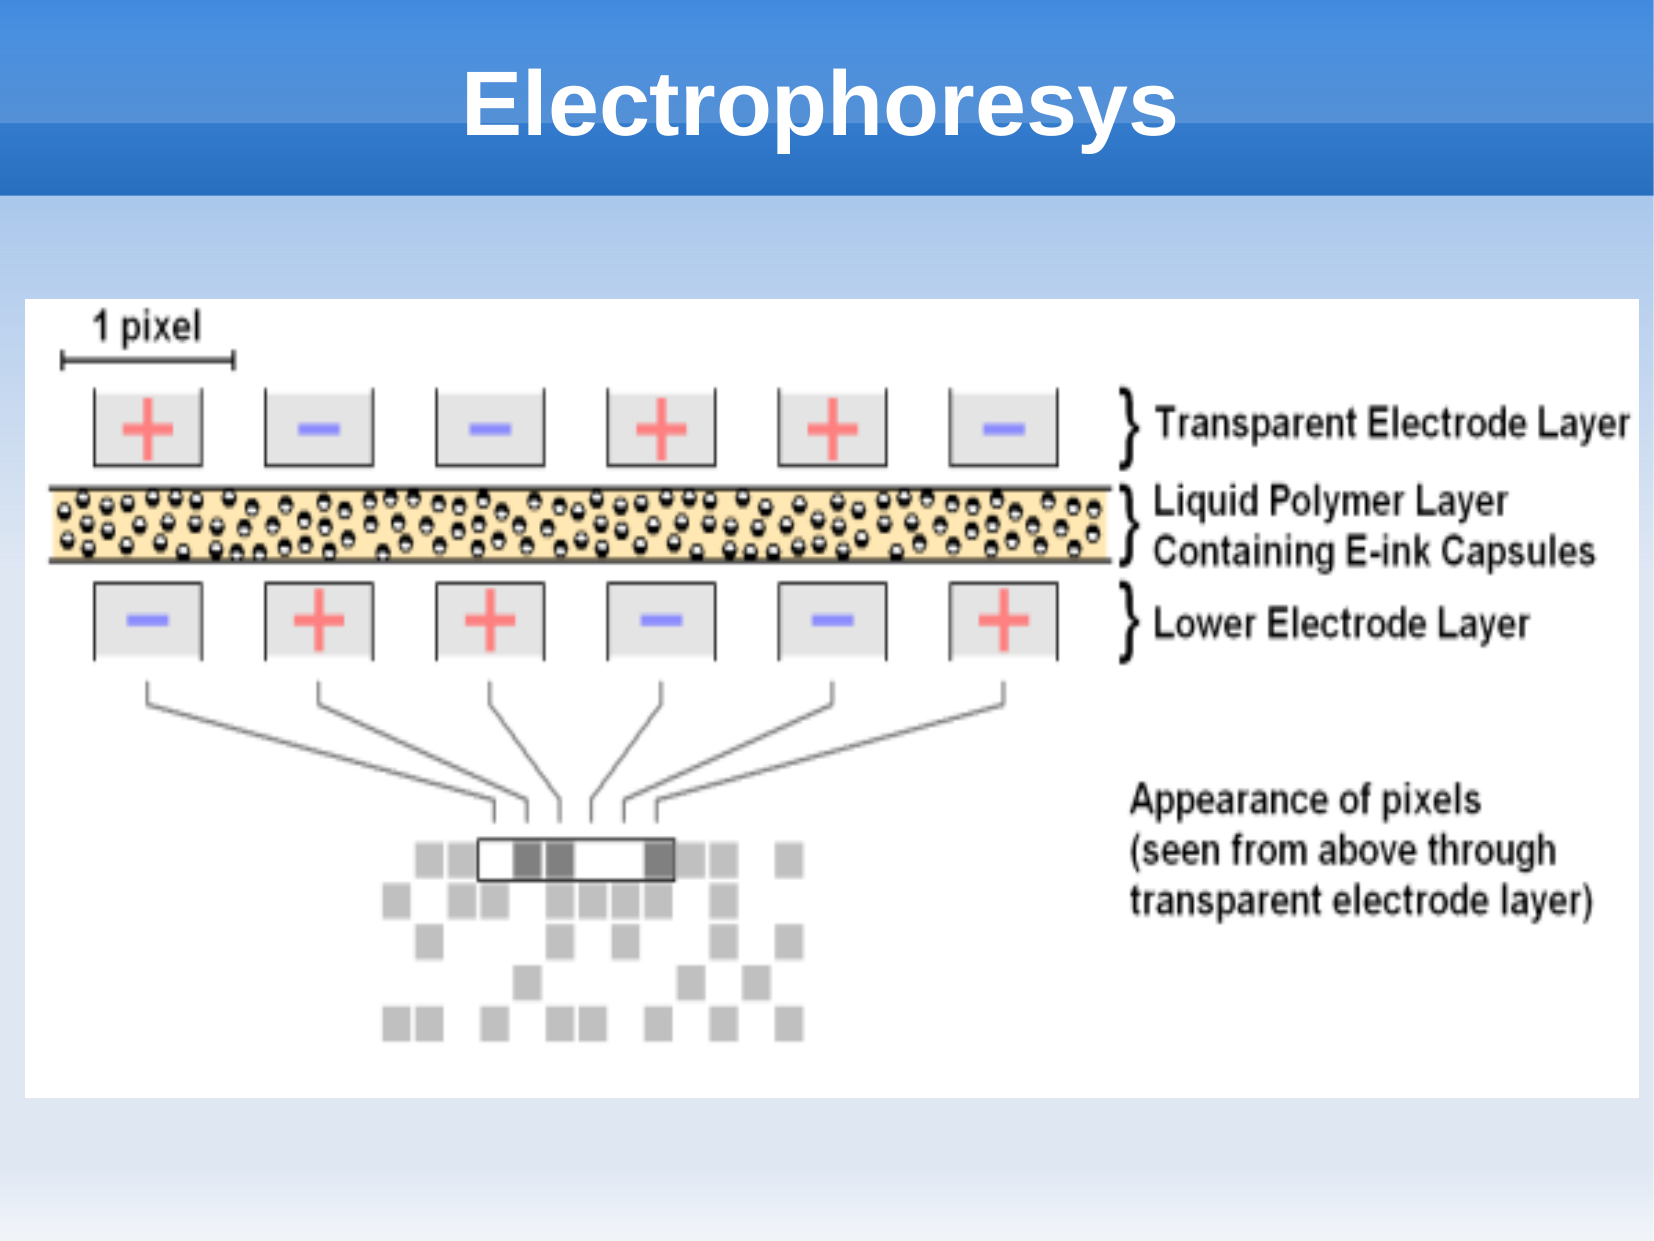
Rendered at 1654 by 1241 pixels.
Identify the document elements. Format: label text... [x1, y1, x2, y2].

picture [0, 0, 1654, 1241]
title Electrophoresys [76, 7, 1565, 200]
